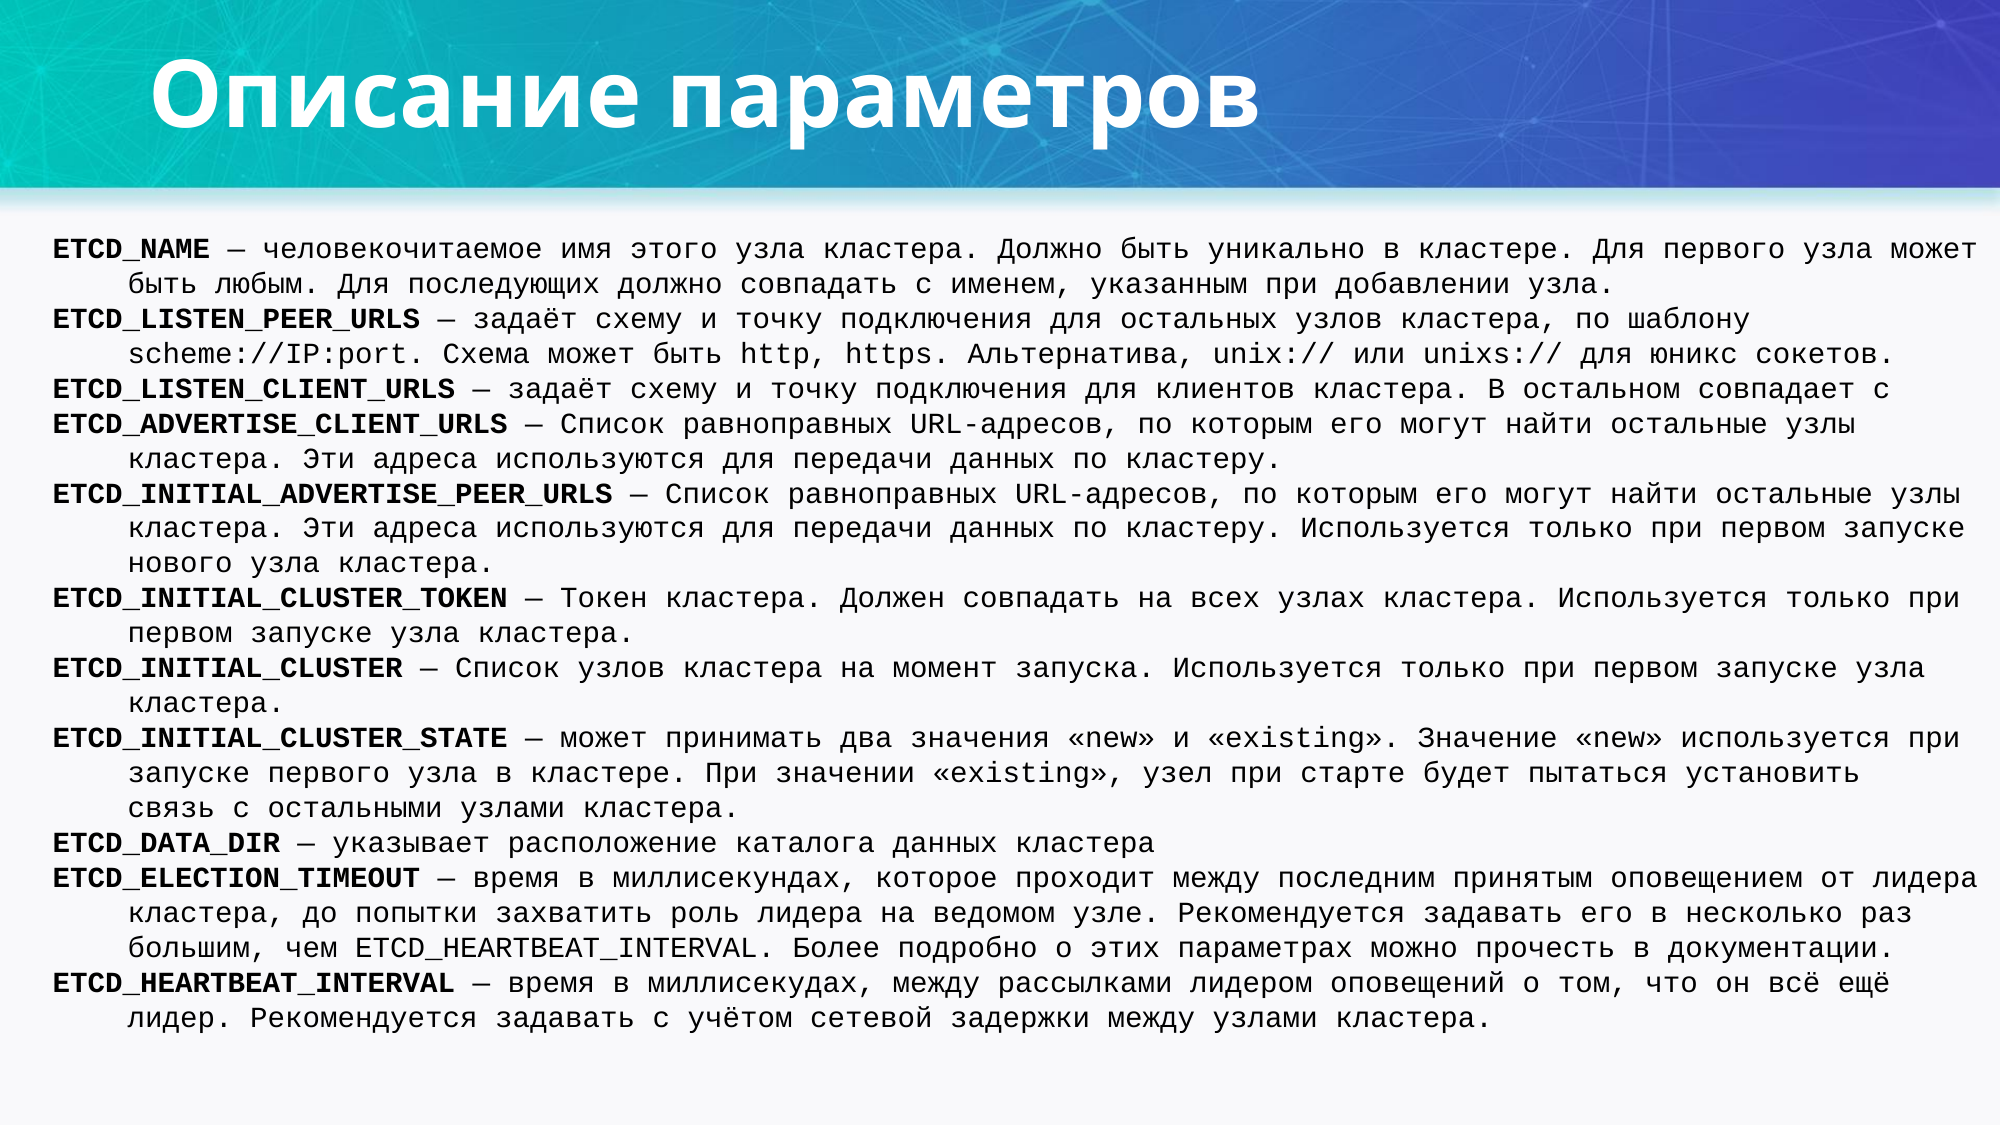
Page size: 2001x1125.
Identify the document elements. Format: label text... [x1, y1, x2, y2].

text_box ETCD_NAME — человекочитаемое имя этого узла кластера. Должно быть уникально в кластере. Для первого узла может быть любым. Для последующих должно совпадать с именем, указанным при добавлении узла. ETCD_LISTEN_PEER_URLS — задаёт схему и точку подключения для остальных узлов кластера, по шаблону scheme://IP:port. Схема может быть http, https. Альтернатива, unix:// или unixs:// для юникс сокетов. ETCD_LISTEN_CLIENT_URLS — задаёт схему и точку подключения для клиентов кластера. В остальном совпадает с ETCD_ADVERTISE_CLIENT_URLS — Список равноправных URL-адресов, по которым его могут найти остальные узлы кластера. Эти адреса используются для передачи данных по кластеру. ETCD_INITIAL_ADVERTISE_PEER_URLS — Список равноправных URL-адресов, по которым его могут найти остальные узлы кластера. Эти адреса используются для передачи данных по кластеру. Используется только при первом запуске нового узла кластера. ETCD_INITIAL_CLUSTER_TOKEN — Токен кластера. Должен совпадать на всех узлах кластера. Используется только при первом запуске узла кластера. ETCD_INITIAL_CLUSTER — Список узлов кластера на момент запуска. Используется только при первом запуске узла кластера. ETCD_INITIAL_CLUSTER_STATE — может принимать два значения «new» и «existing». Значение «new» используется при запуске первого узла в кластере. При значении «existing», узел при старте будет пытаться установить связь с остальными узлами кластера. ETCD_DATA_DIR — указывает расположение каталога данных кластера ETCD_ELECTION_TIMEOUT — время в миллисекундах, которое проходит между последним принятым оповещением от лидера кластера, до попытки захватить роль лидера на ведомом узле. Рекомендуется задавать его в несколько раз большим, чем ETCD_HEARTBEAT_INTERVAL. Более подробно о этих параметрах можно прочесть в документации. ETCD_HEARTBEAT_INTERVAL — время в миллисекудах, между рассылками лидером оповещений о том, что он всё ещё лидер. Рекомендуется задавать с учётом сетевой задержки между узлами кластера. [37, 214, 2000, 1084]
text_box Описание параметров [133, 31, 1779, 163]
picture [0, 0, 2000, 1125]
